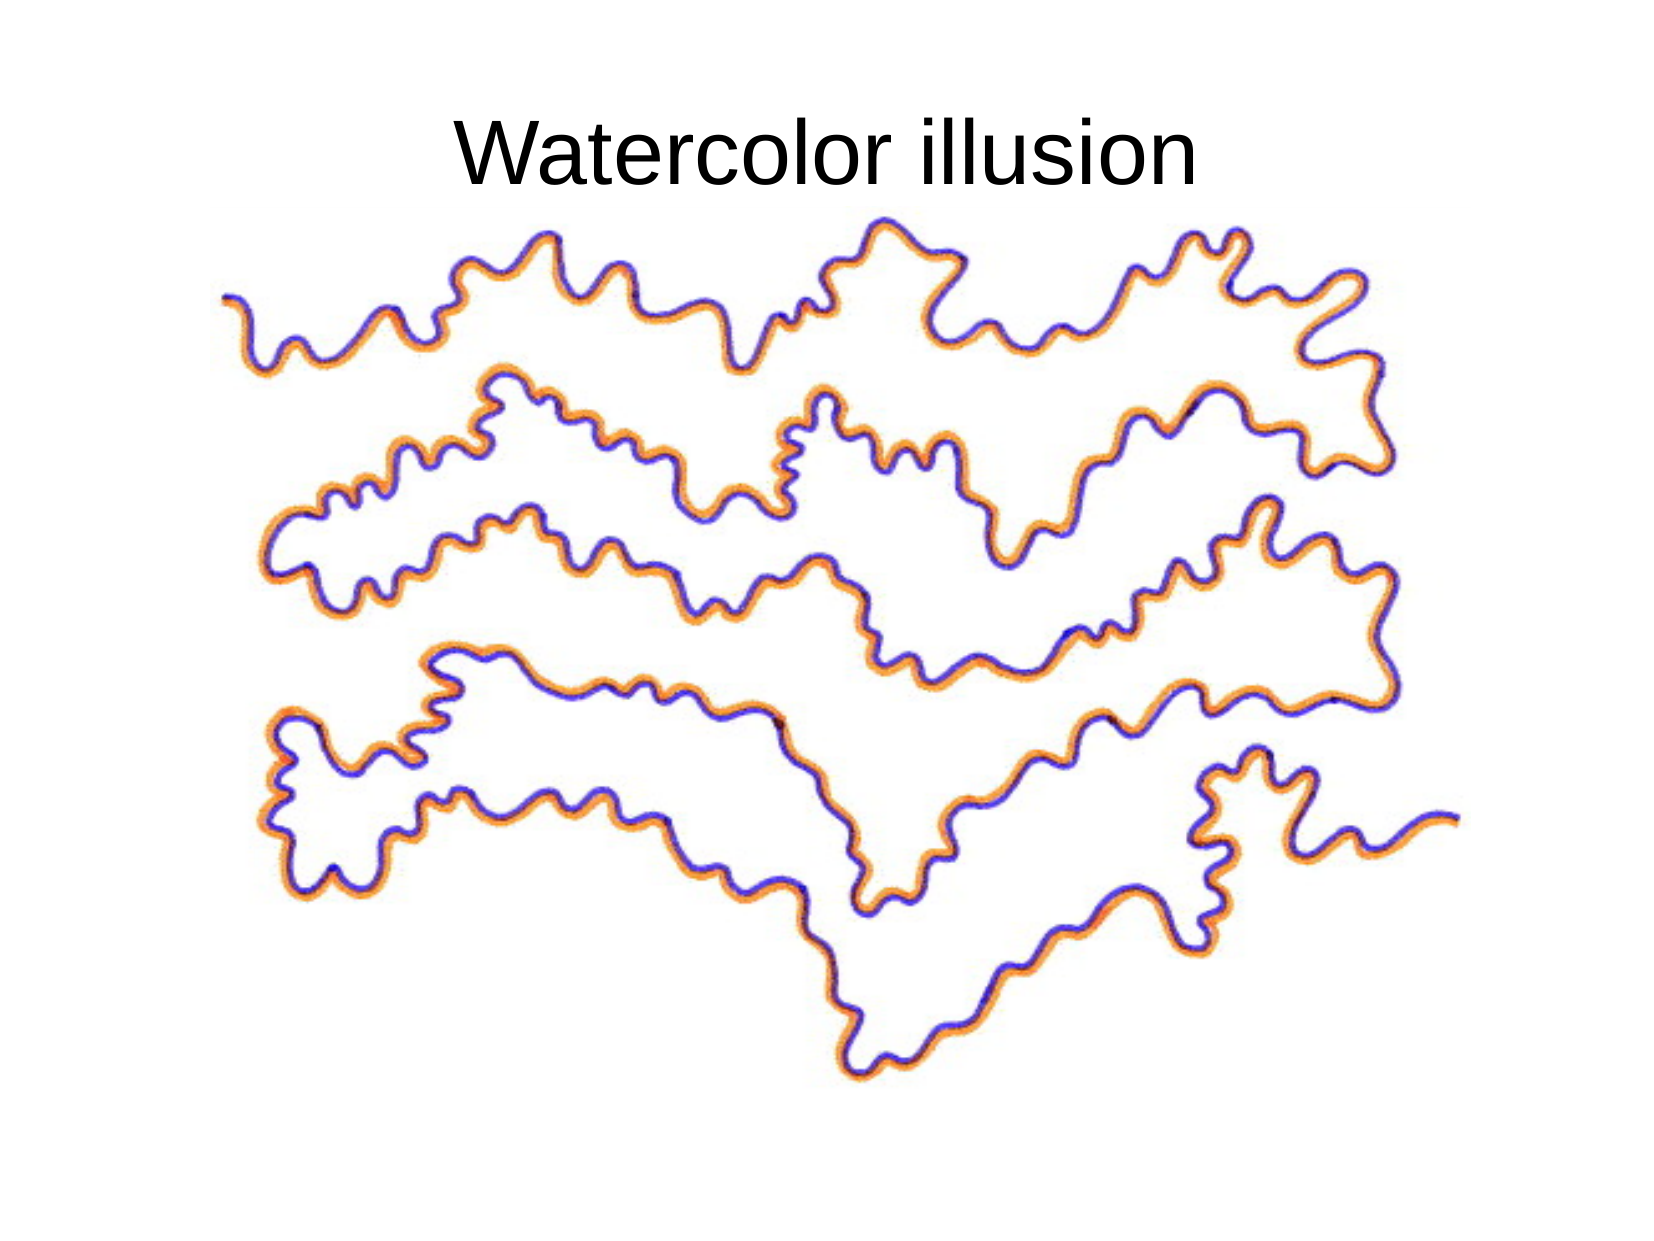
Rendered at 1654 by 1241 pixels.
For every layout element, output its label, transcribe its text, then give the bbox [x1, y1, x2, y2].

title Watercolor illusion [82, 49, 1571, 257]
picture [210, 206, 1471, 1096]
